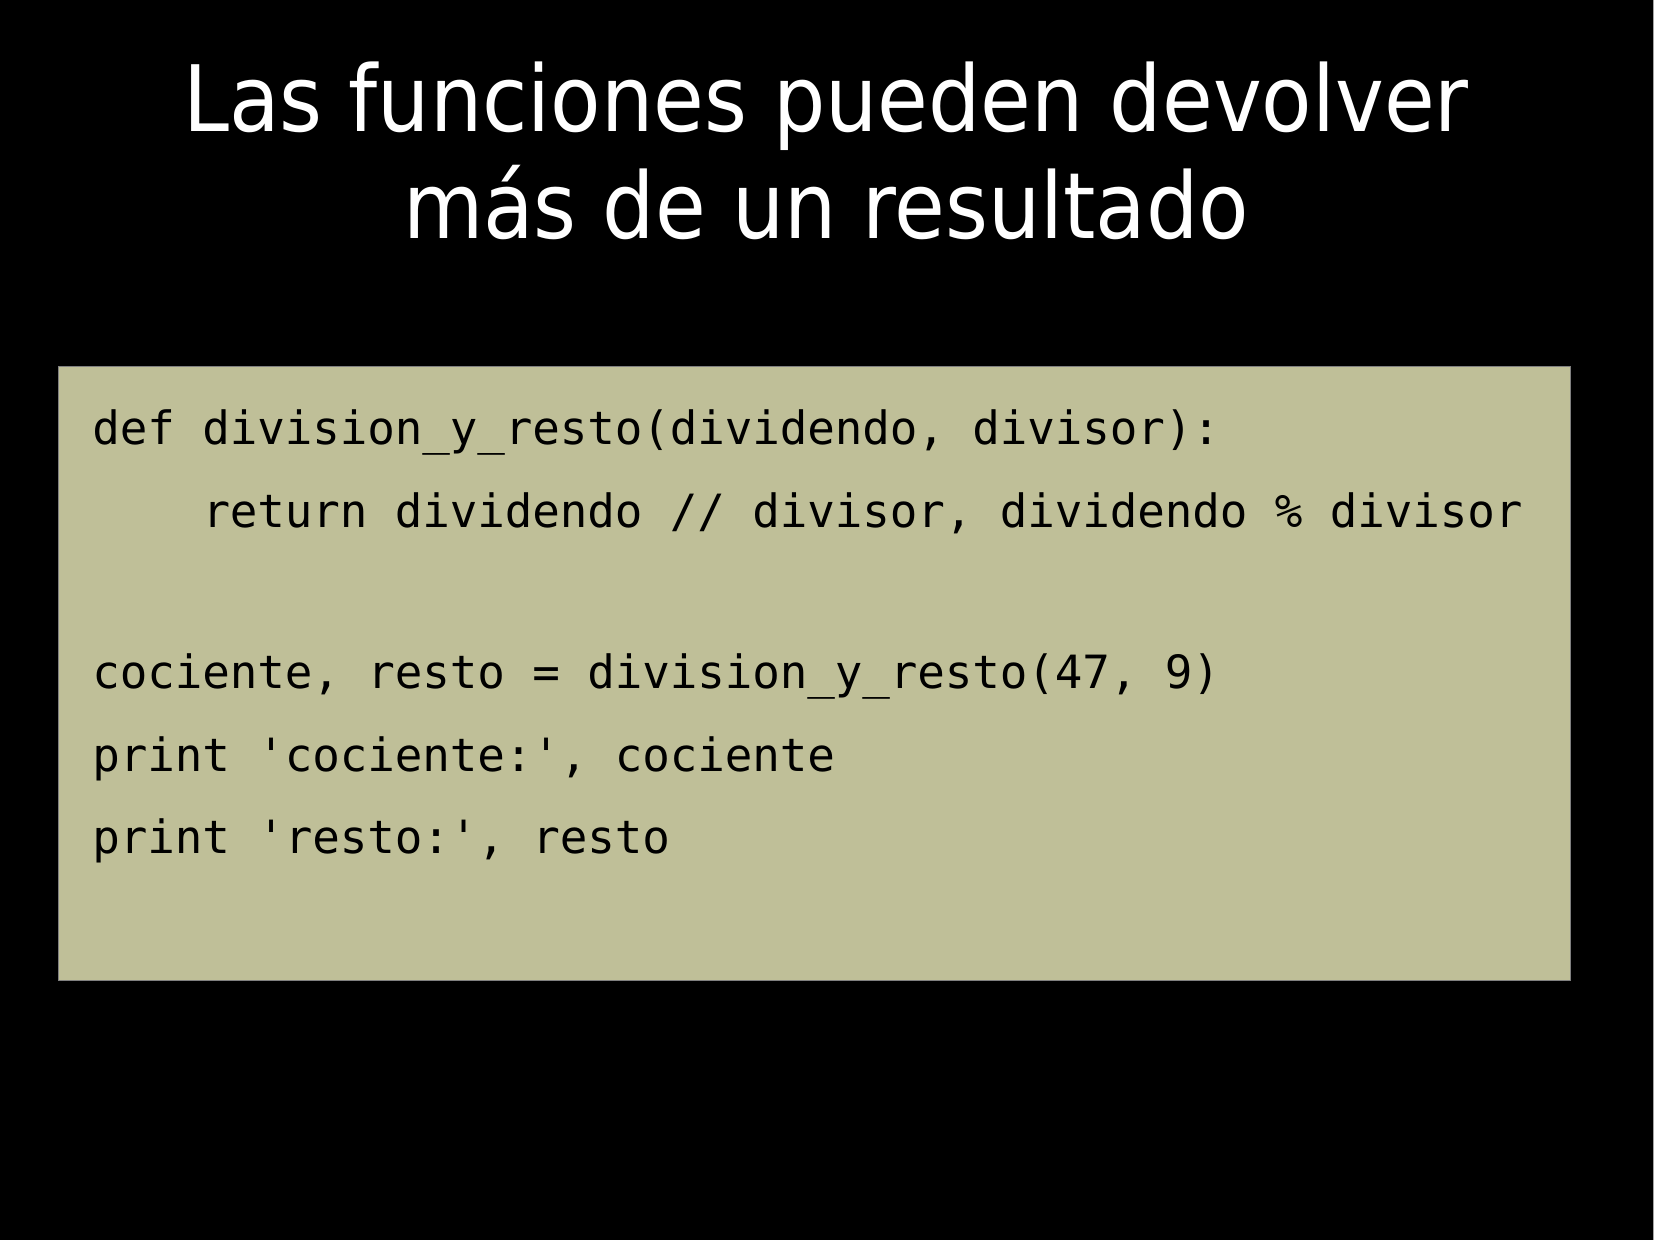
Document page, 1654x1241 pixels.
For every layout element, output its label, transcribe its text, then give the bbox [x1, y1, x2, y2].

list def division_y_resto(dividendo, divisor): return dividendo // divisor, dividendo % divisor cociente, resto = division_y_resto(47, 9) print 'cociente:', cociente print 'resto:', resto [92, 402, 1581, 910]
title Las funciones pueden devolver más de un resultado [82, 45, 1571, 261]
text_box [58, 366, 1571, 981]
